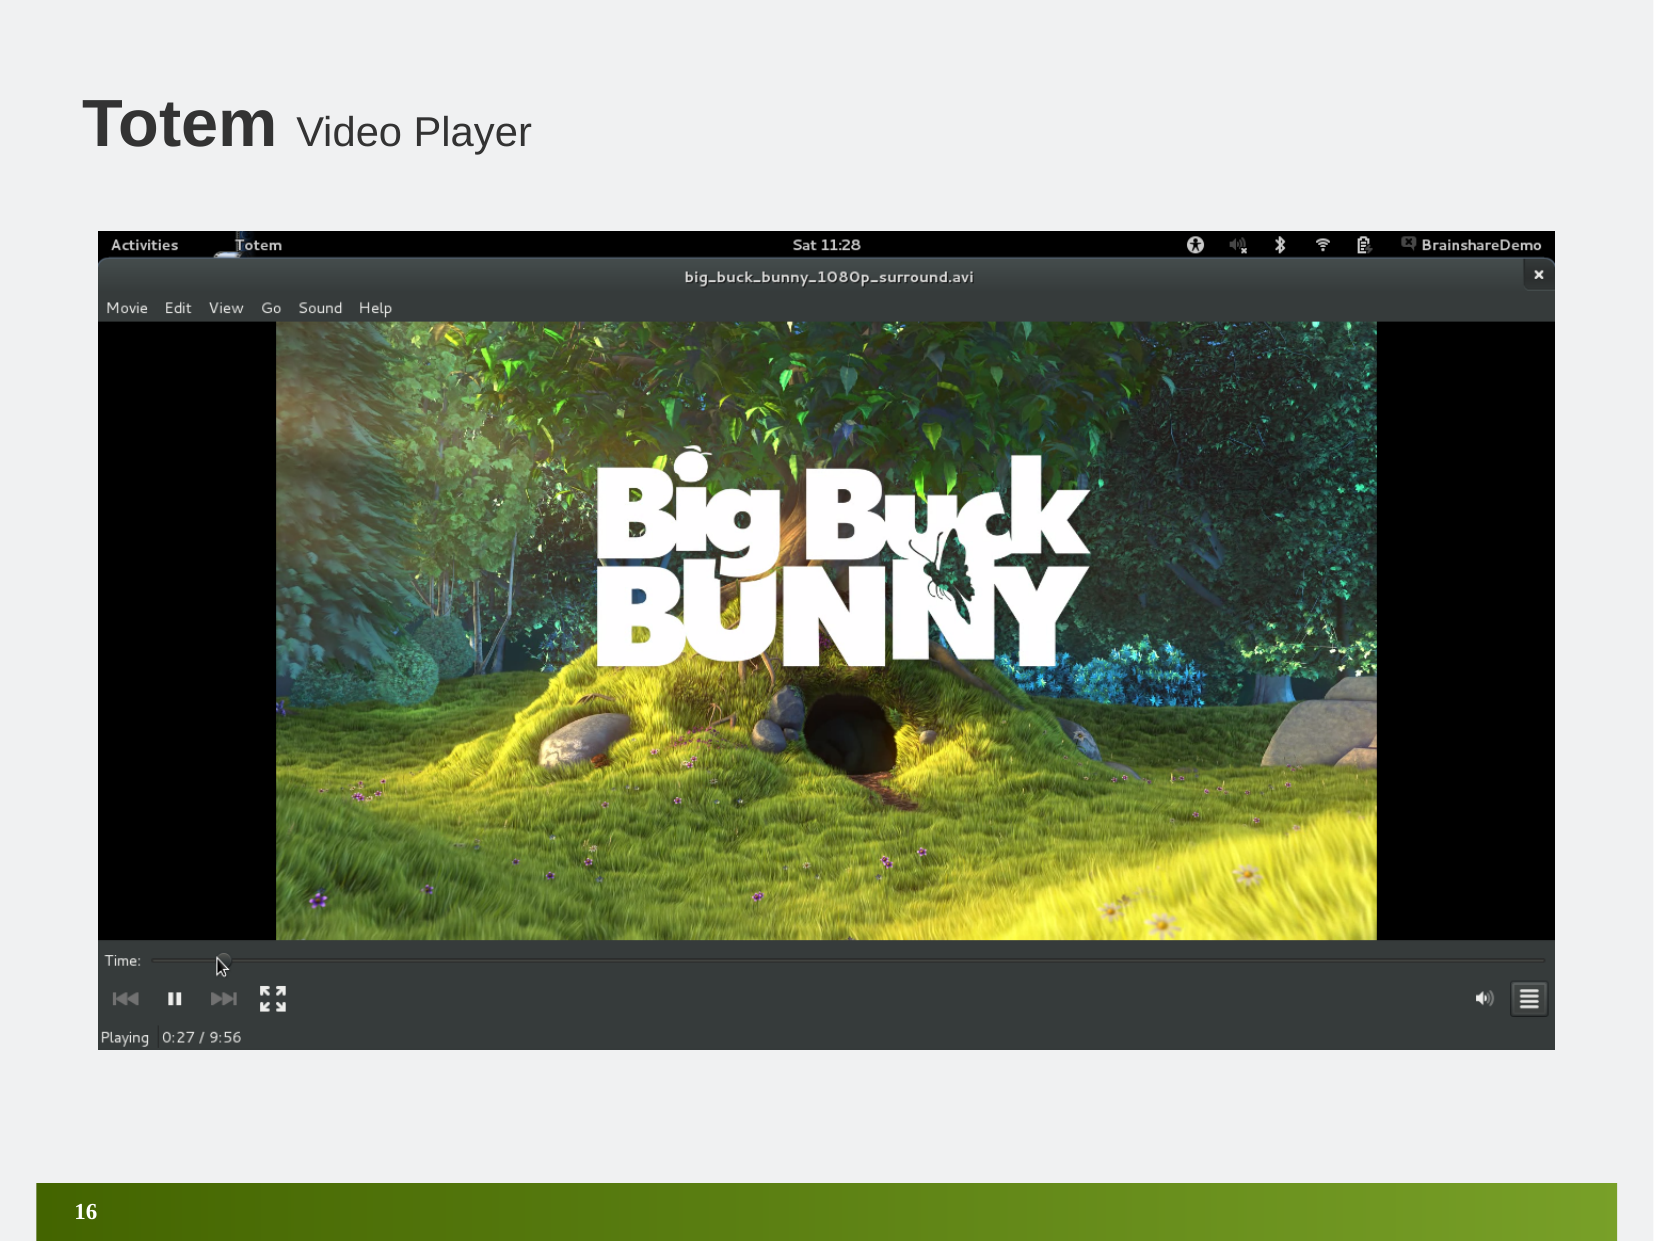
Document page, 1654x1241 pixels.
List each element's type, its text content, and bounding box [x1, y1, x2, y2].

title Totem Video Player [82, 49, 1571, 198]
picture [0, 0, 1654, 1241]
